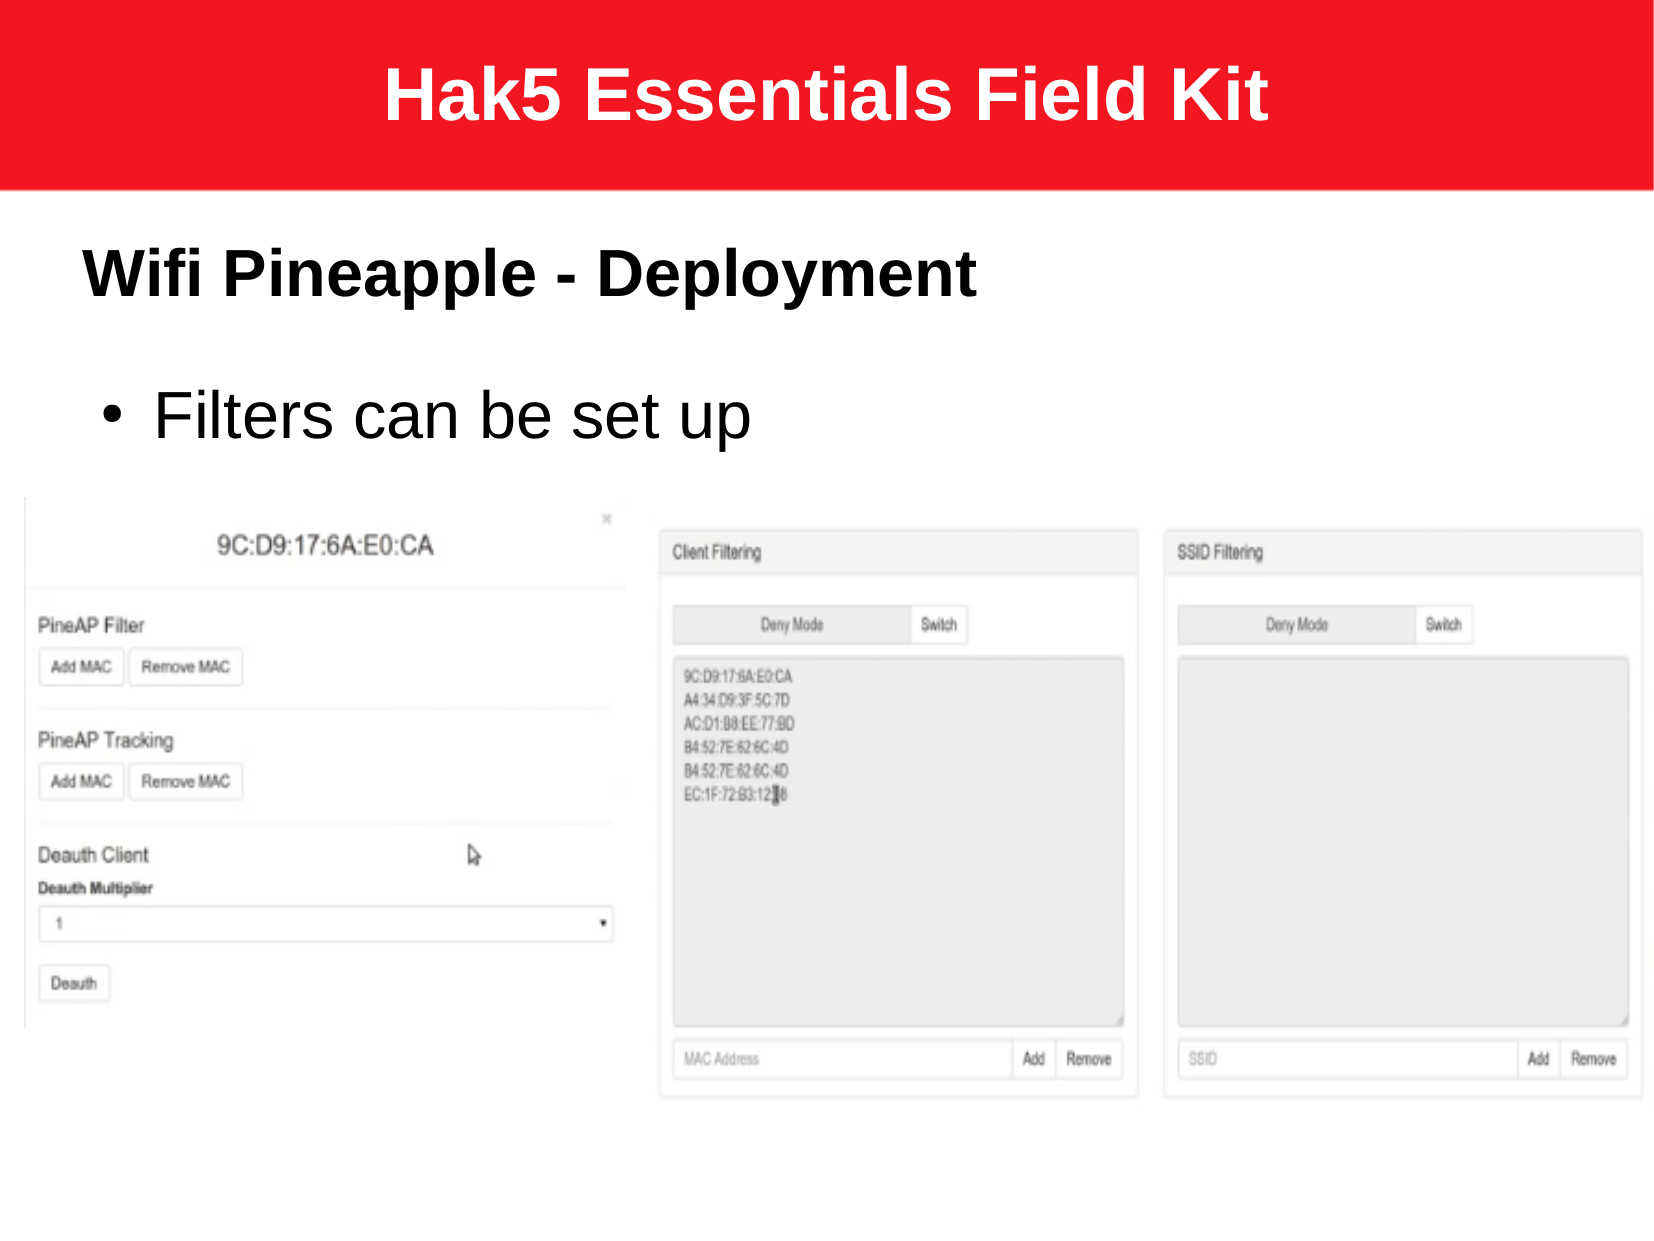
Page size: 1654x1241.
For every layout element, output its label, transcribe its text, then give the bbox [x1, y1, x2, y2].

picture [0, 0, 1654, 1241]
title Hak5 Essentials Field Kit [82, 0, 1571, 189]
list Wifi Pineapple - Deployment [11, 236, 1430, 343]
list Filters can be set up [82, 377, 1571, 1205]
